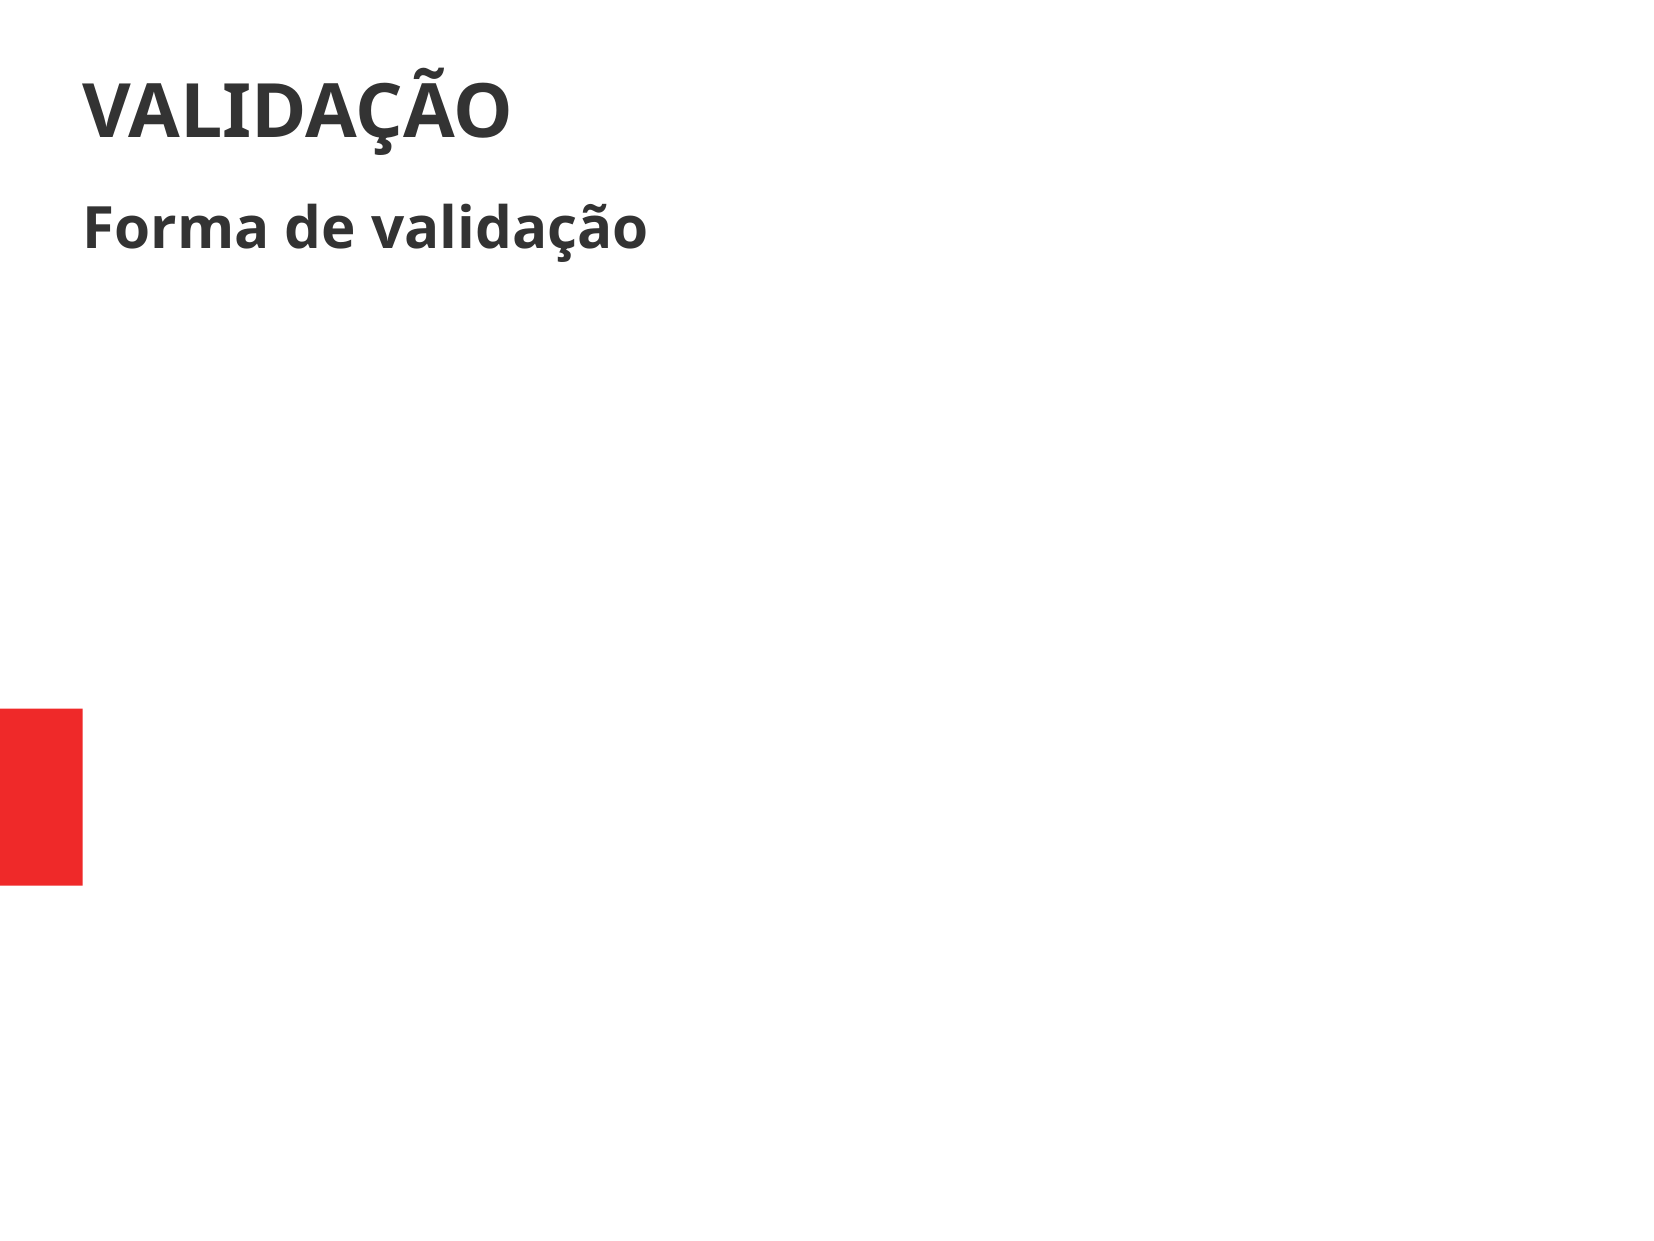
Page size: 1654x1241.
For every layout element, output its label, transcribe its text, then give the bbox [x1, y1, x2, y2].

text_box Forma de validação [82, 167, 1571, 284]
text_box VALIDAÇÃO [82, 49, 1571, 166]
